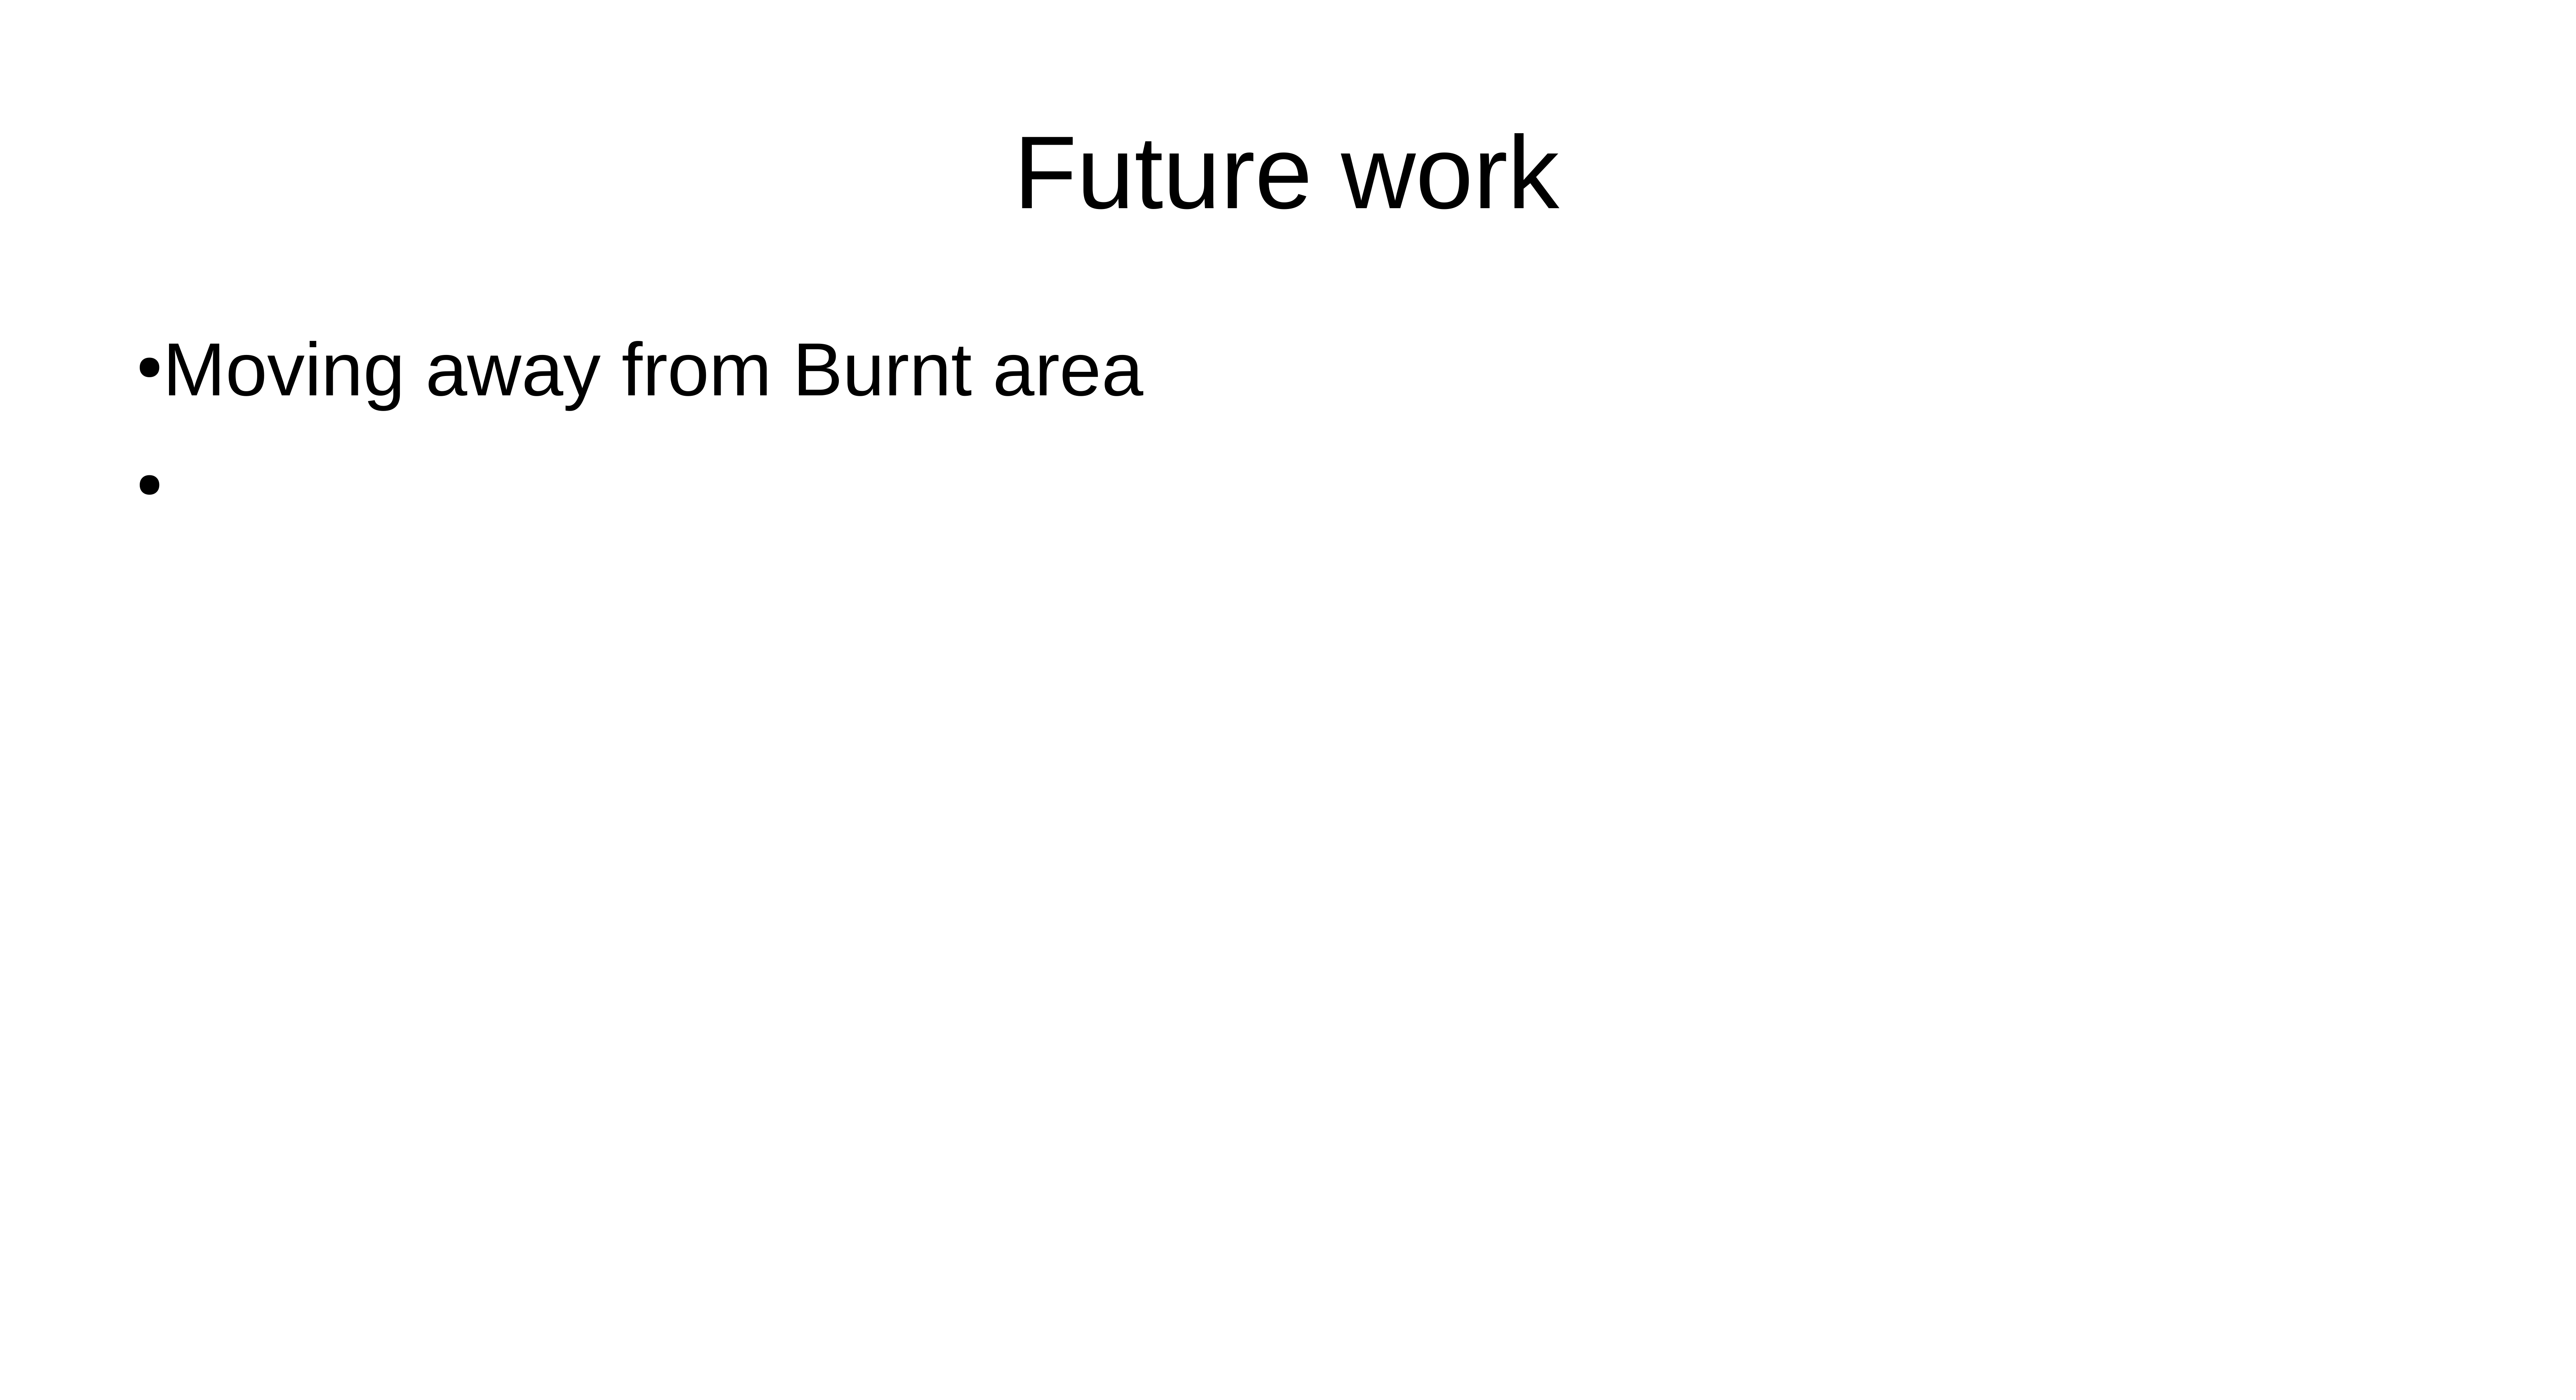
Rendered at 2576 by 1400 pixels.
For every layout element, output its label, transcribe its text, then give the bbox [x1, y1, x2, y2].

title Future work [129, 56, 2447, 290]
list Moving away from Burnt area [129, 327, 2447, 1139]
